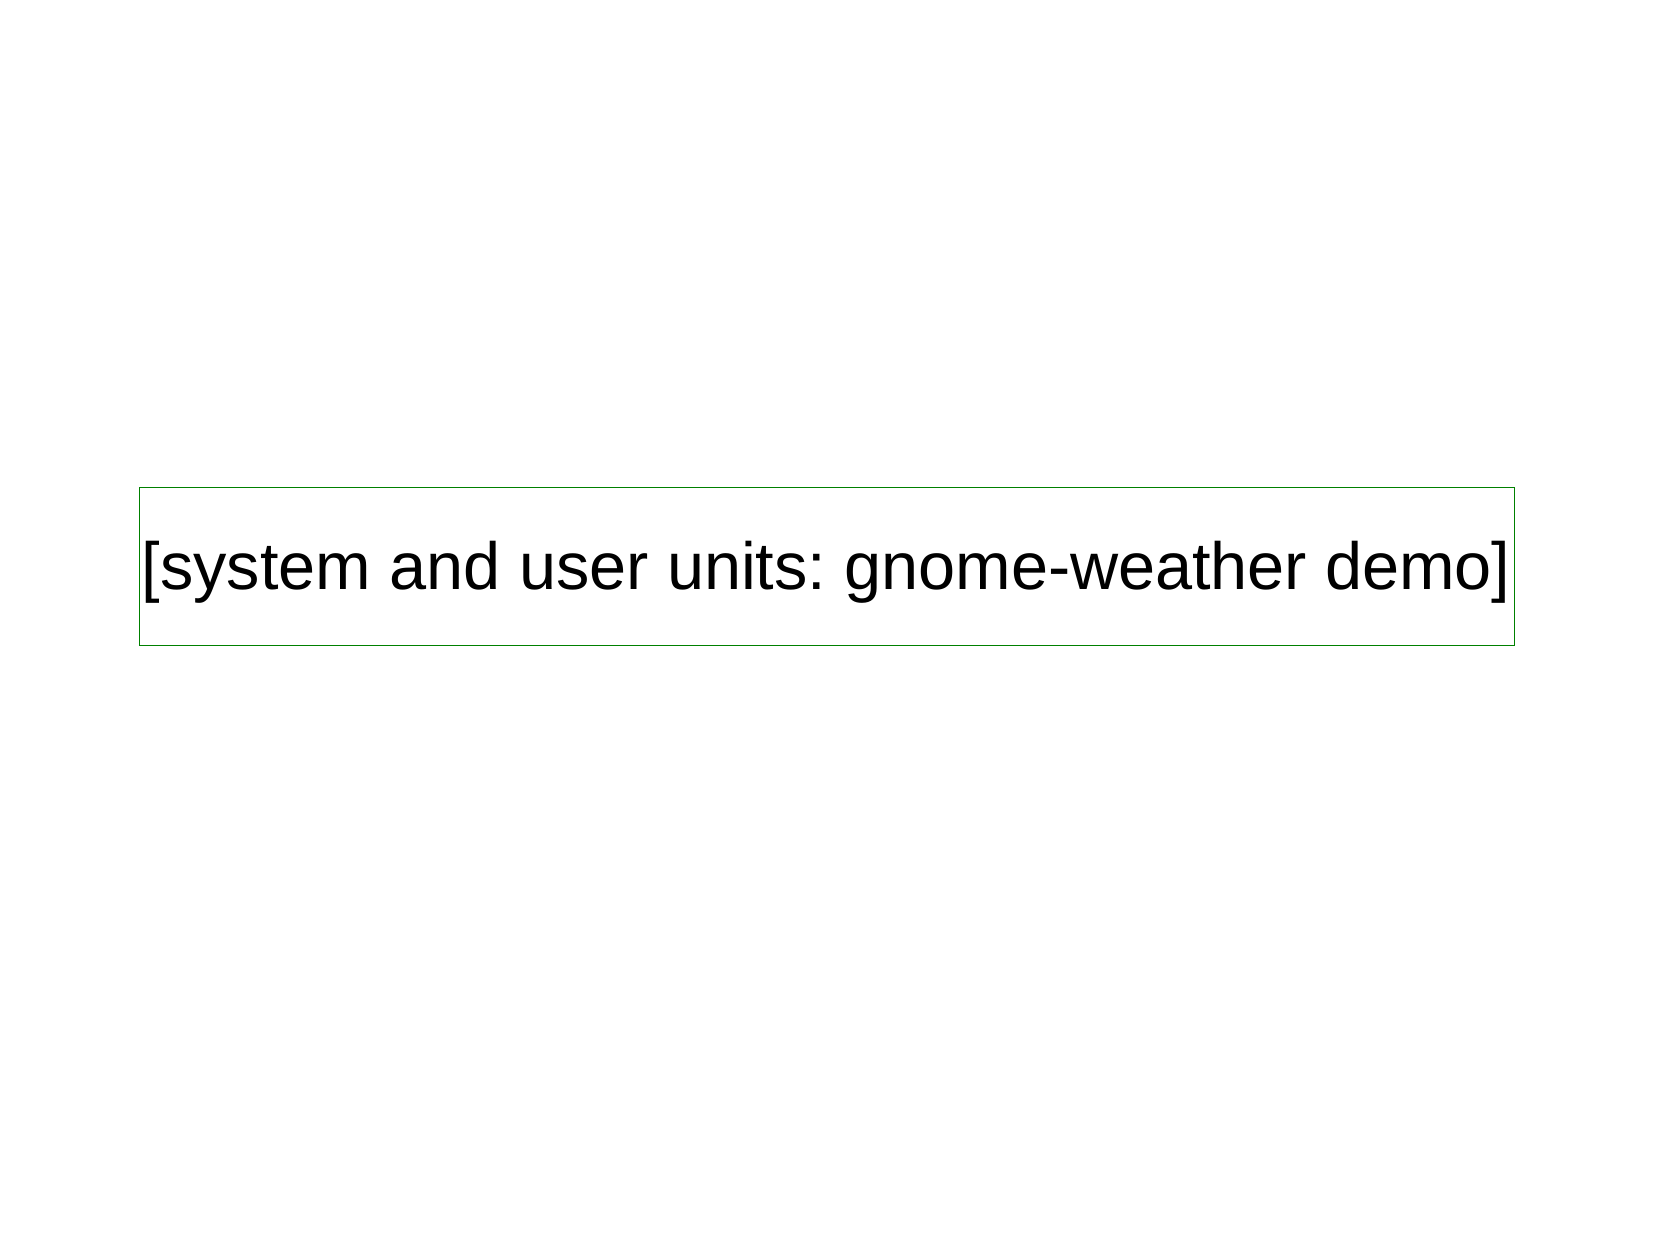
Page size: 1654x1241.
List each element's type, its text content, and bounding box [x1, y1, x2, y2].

subtitle [system and user units: gnome-weather demo] [139, 487, 1515, 646]
